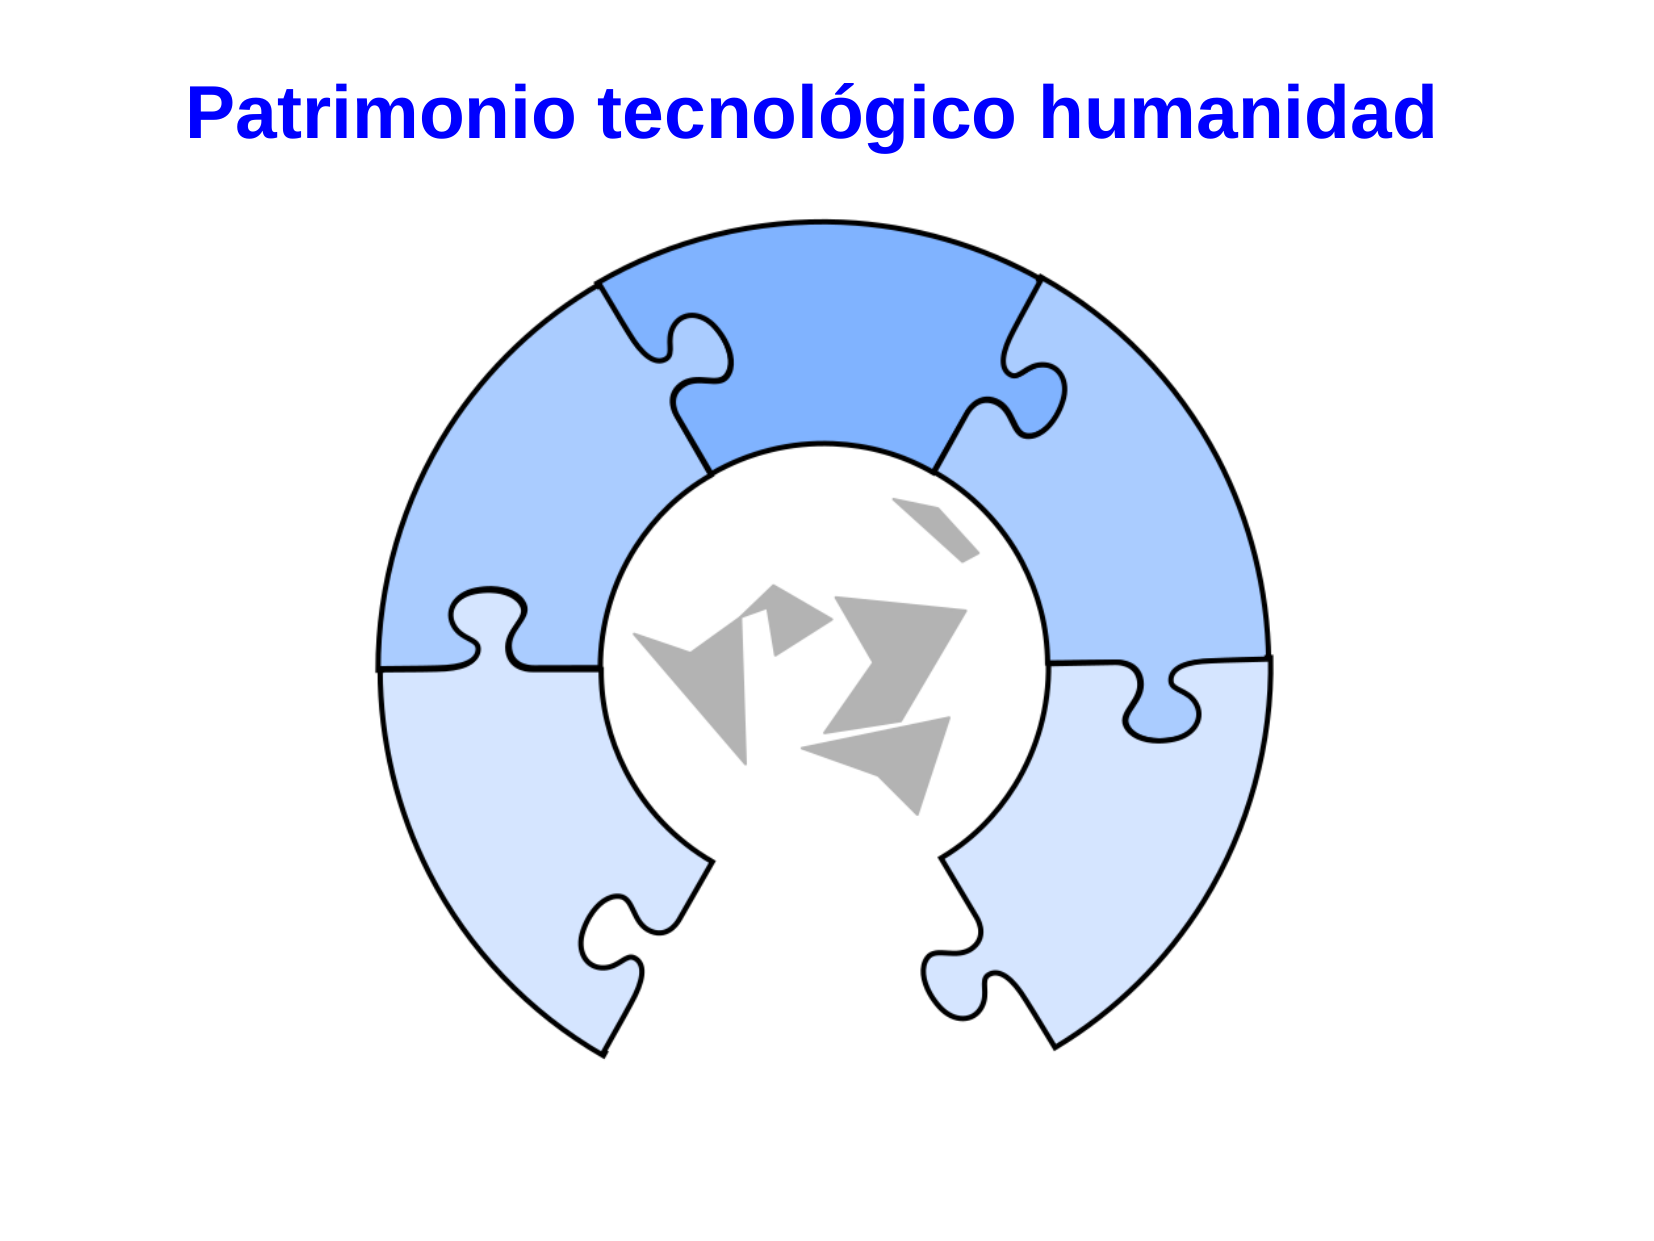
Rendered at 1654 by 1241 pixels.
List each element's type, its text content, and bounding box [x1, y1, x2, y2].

text_box Patrimonio tecnológico humanidad [64, 60, 1561, 166]
picture [366, 209, 1291, 1084]
